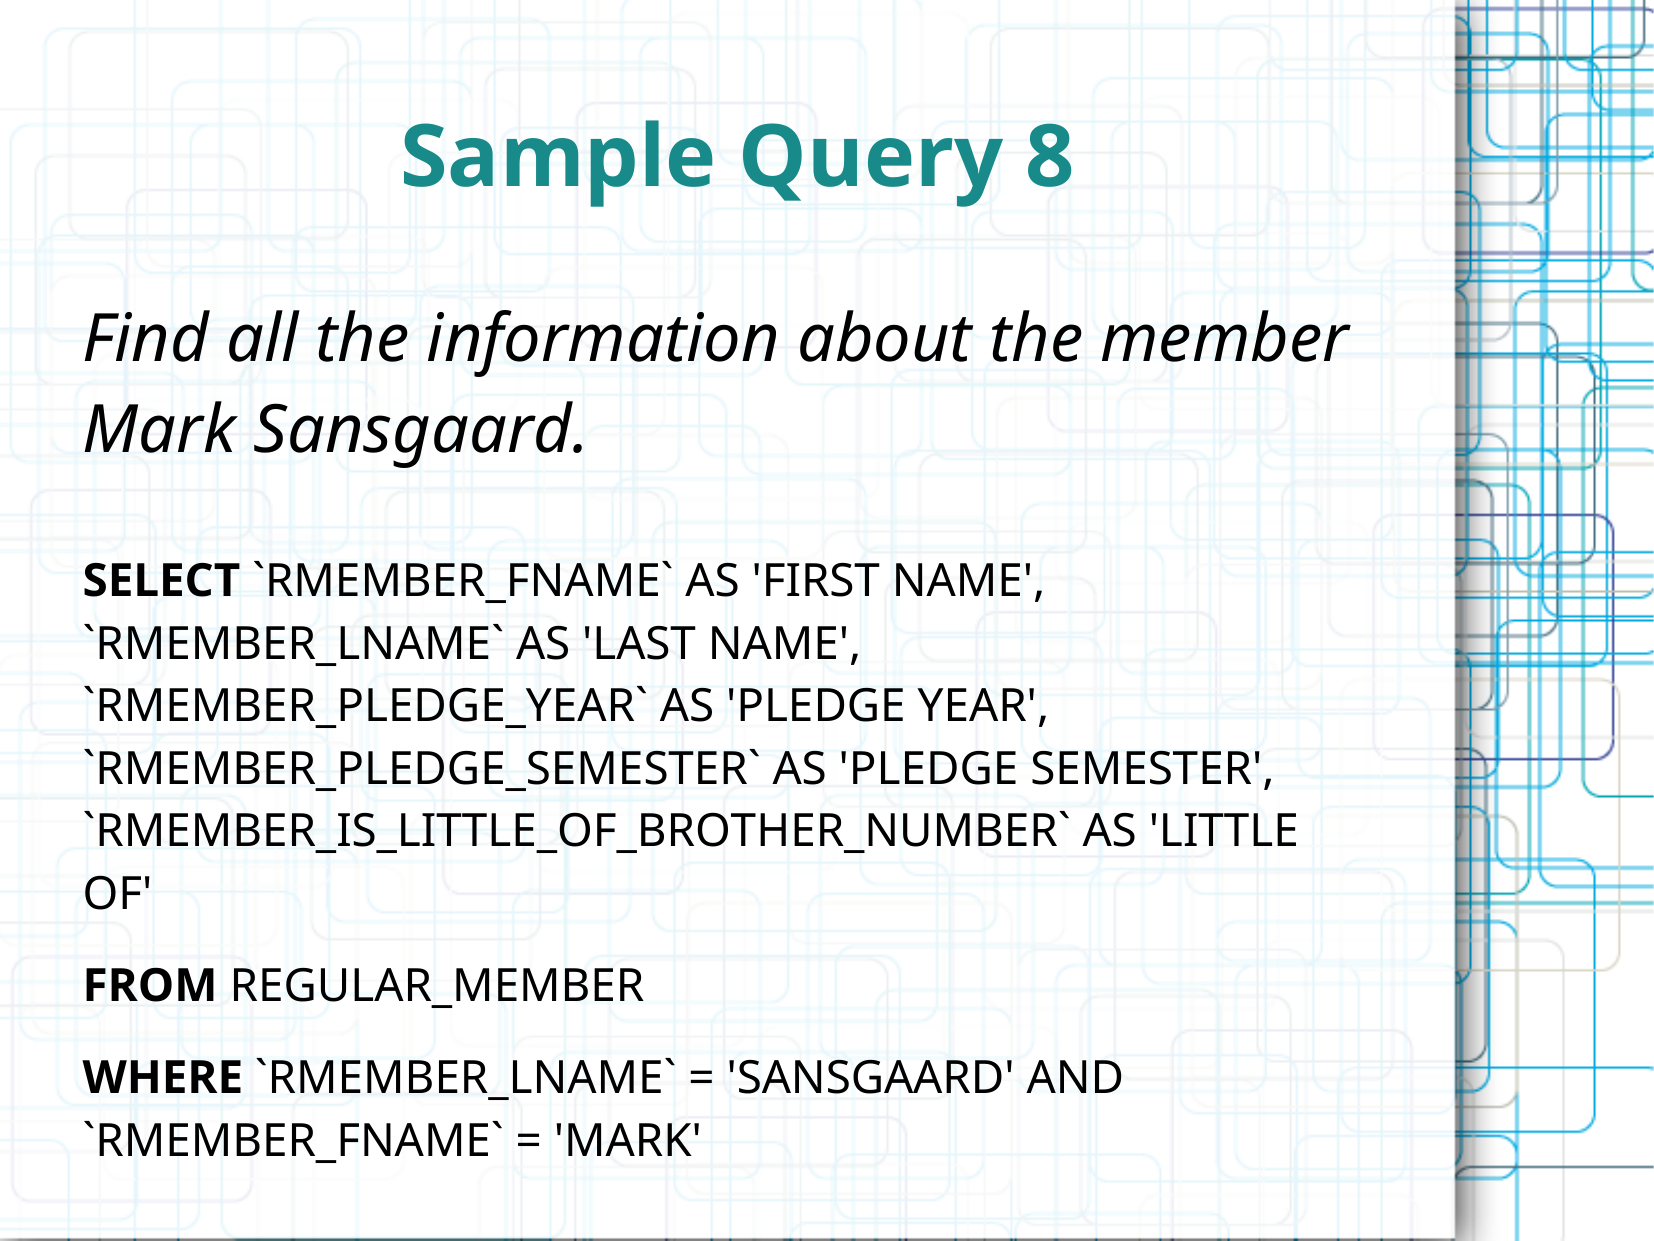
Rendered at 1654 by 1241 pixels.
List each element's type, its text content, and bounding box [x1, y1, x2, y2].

picture [0, 0, 1654, 1241]
list Find all the information about the member Mark Sansgaard. SELECT `RMEMBER_FNAME` AS 'FIRST NAME', `RMEMBER_LNAME` AS 'LAST NAME', `RMEMBER_PLEDGE_YEAR` AS 'PLEDGE YEAR', `RMEMBER_PLEDGE_SEMESTER` AS 'PLEDGE SEMESTER', `RMEMBER_IS_LITTLE_OF_BROTHER_NUMBER` AS 'LITTLE OF' FROM REGULAR_MEMBER WHERE `RMEMBER_LNAME` = 'SANSGAARD' AND `RMEMBER_FNAME` = 'MARK' [82, 290, 1381, 1109]
title Sample Query 8 [59, 49, 1418, 257]
